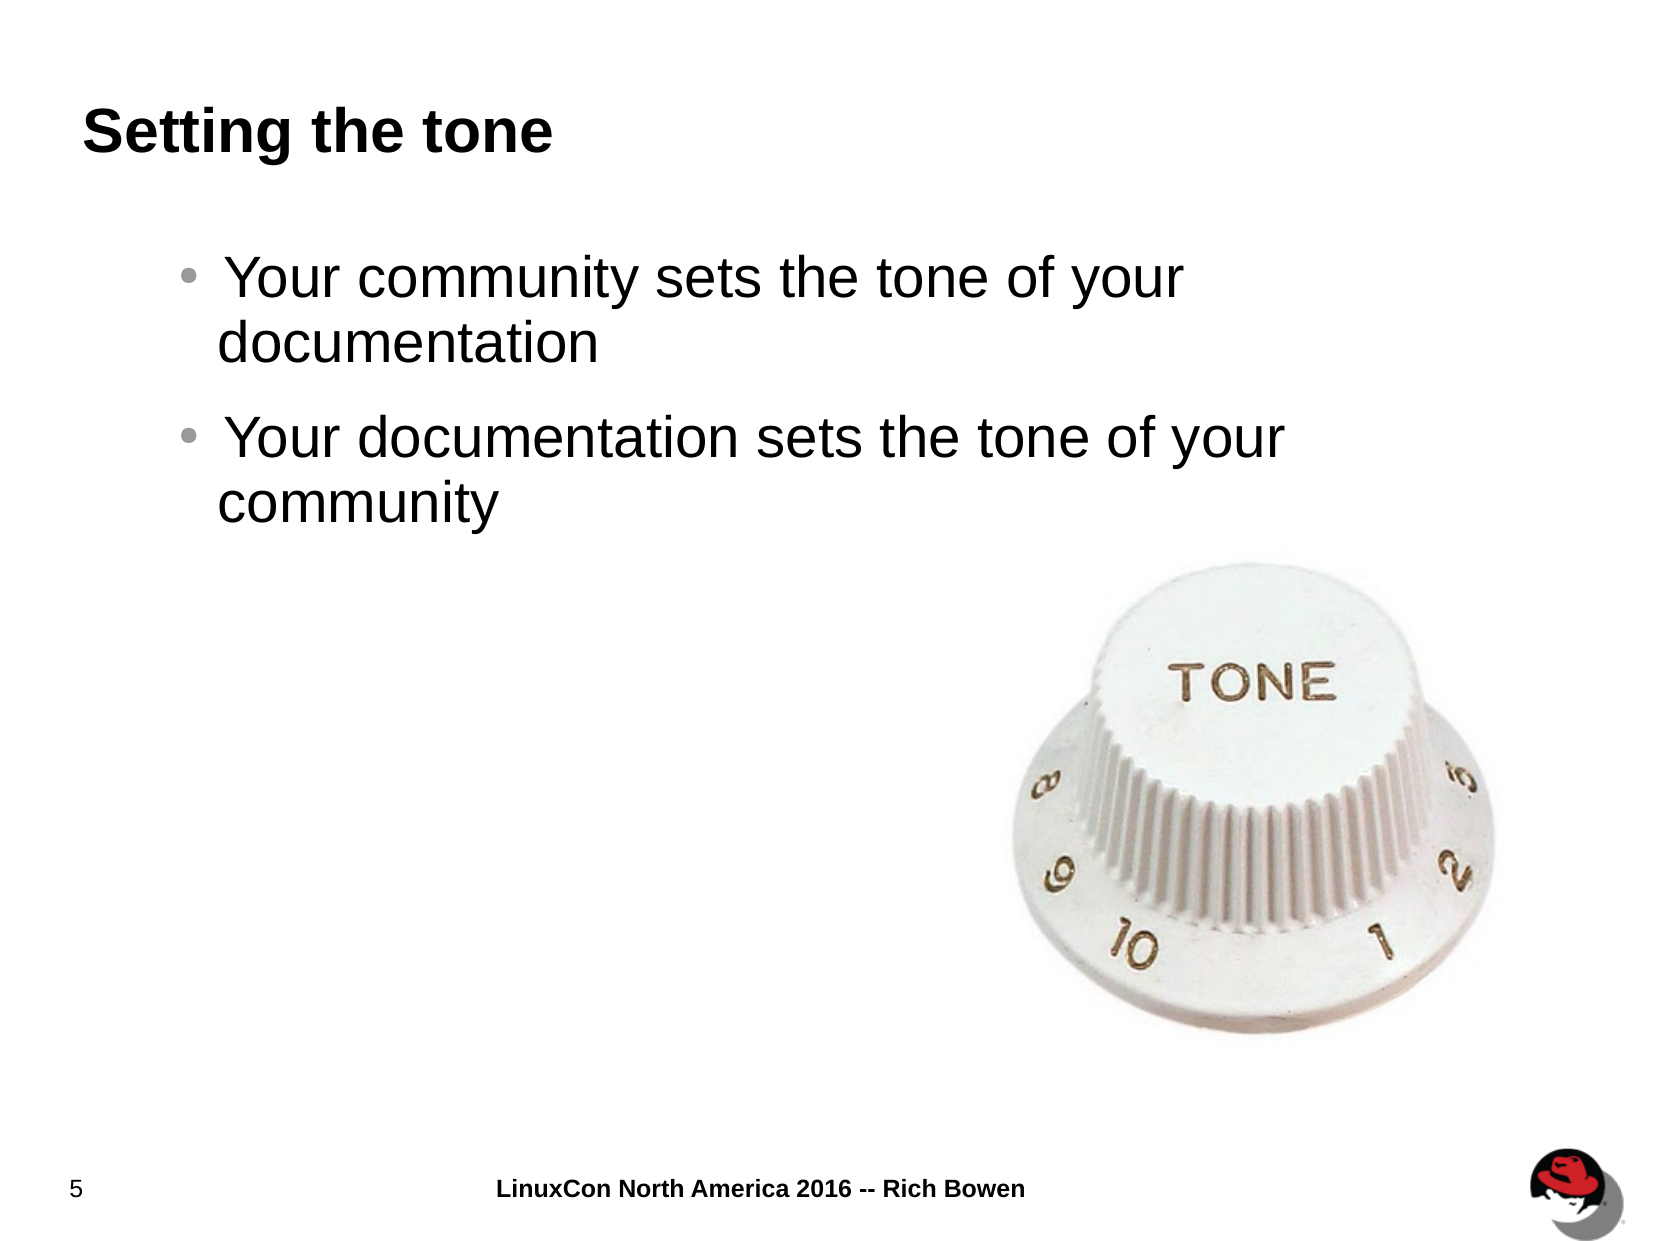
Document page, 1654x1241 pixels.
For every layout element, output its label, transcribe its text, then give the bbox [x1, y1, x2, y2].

picture [930, 539, 1555, 1070]
picture [1529, 1146, 1613, 1224]
list Your community sets the tone of your documentation Your documentation sets the tone of your community [86, 244, 1576, 1039]
title Setting the tone [82, 37, 1571, 226]
